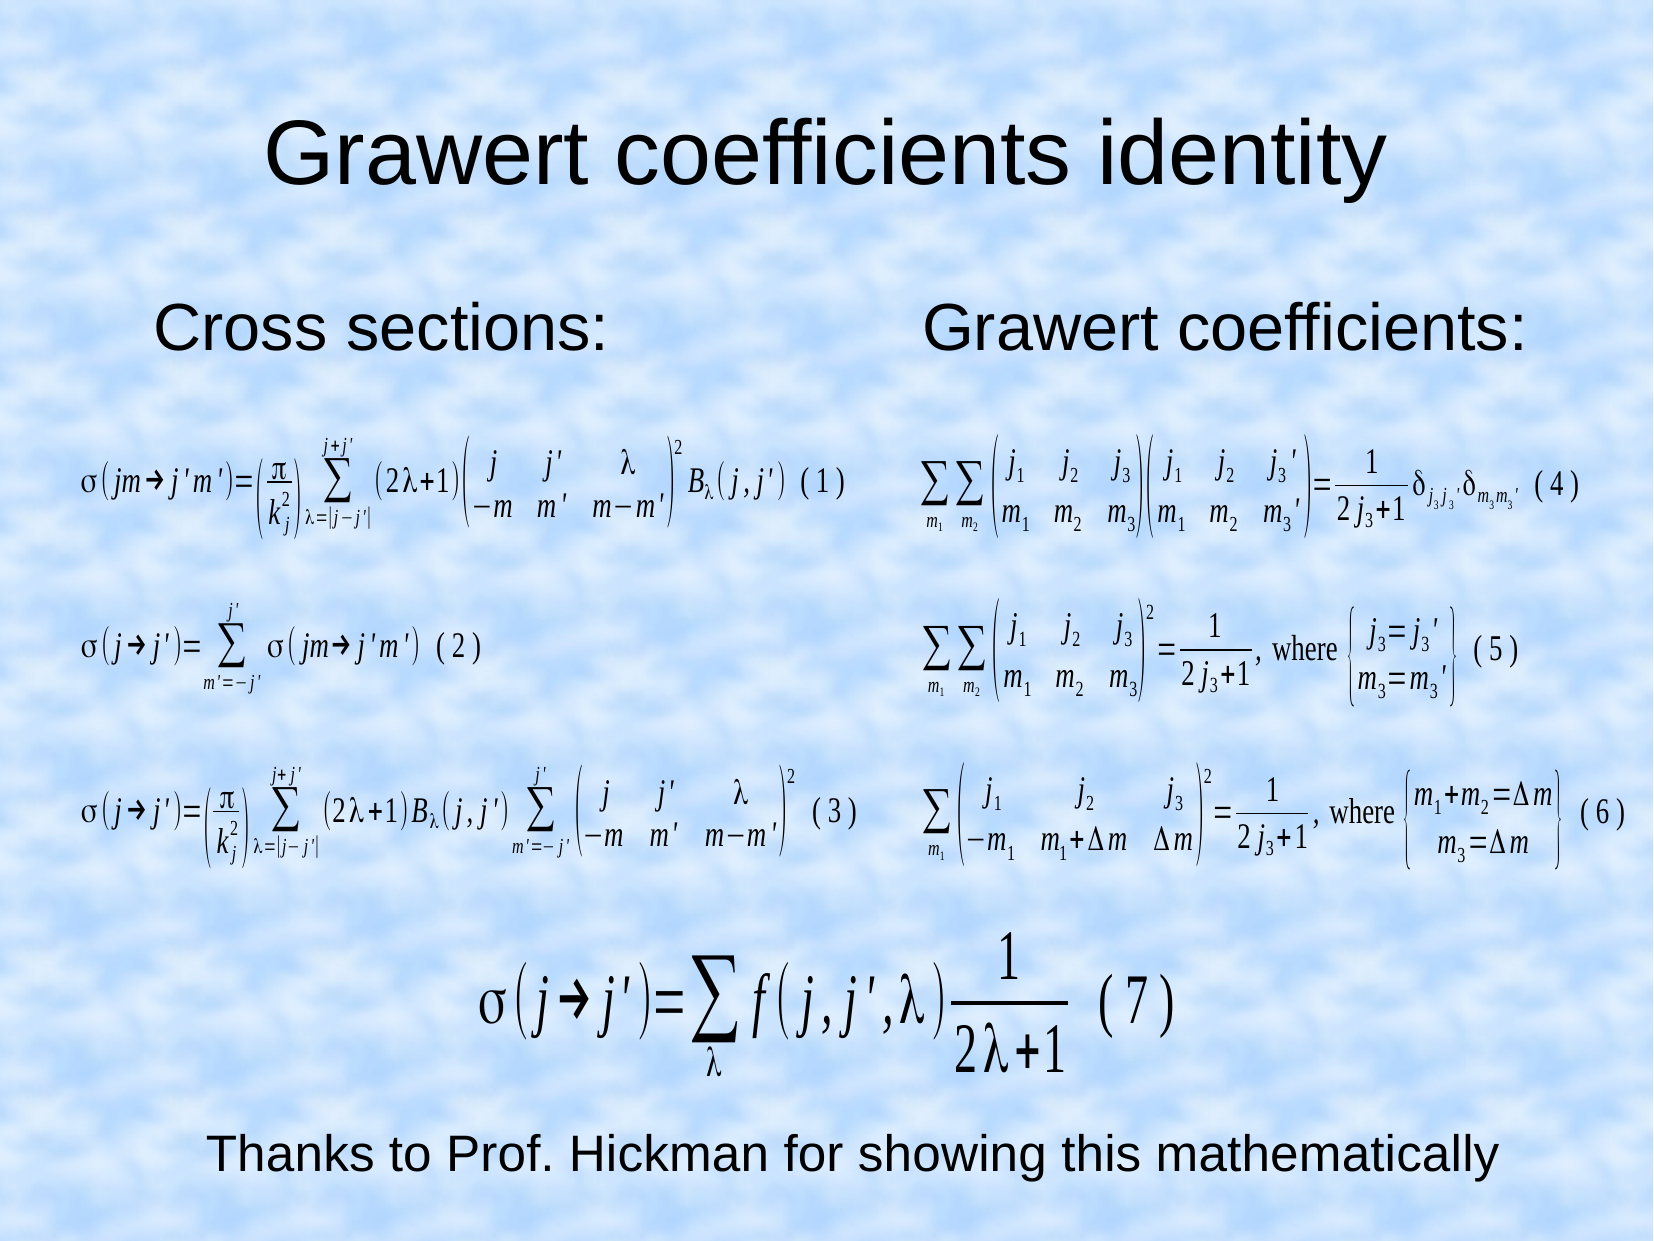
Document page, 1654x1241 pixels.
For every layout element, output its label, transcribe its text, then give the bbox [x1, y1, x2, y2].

list Cross sections: Grawert coefficients: [82, 290, 1571, 1010]
chart [914, 596, 1525, 708]
chart [74, 596, 487, 695]
chart [914, 760, 1631, 871]
chart [74, 761, 863, 870]
chart [467, 917, 1186, 1087]
picture [0, 0, 1654, 1241]
chart [73, 431, 852, 541]
chart [912, 432, 1587, 542]
title Grawert coefficients identity [82, 49, 1571, 257]
list Thanks to Prof. Hickman for showing this mathematically [82, 1125, 1571, 1215]
